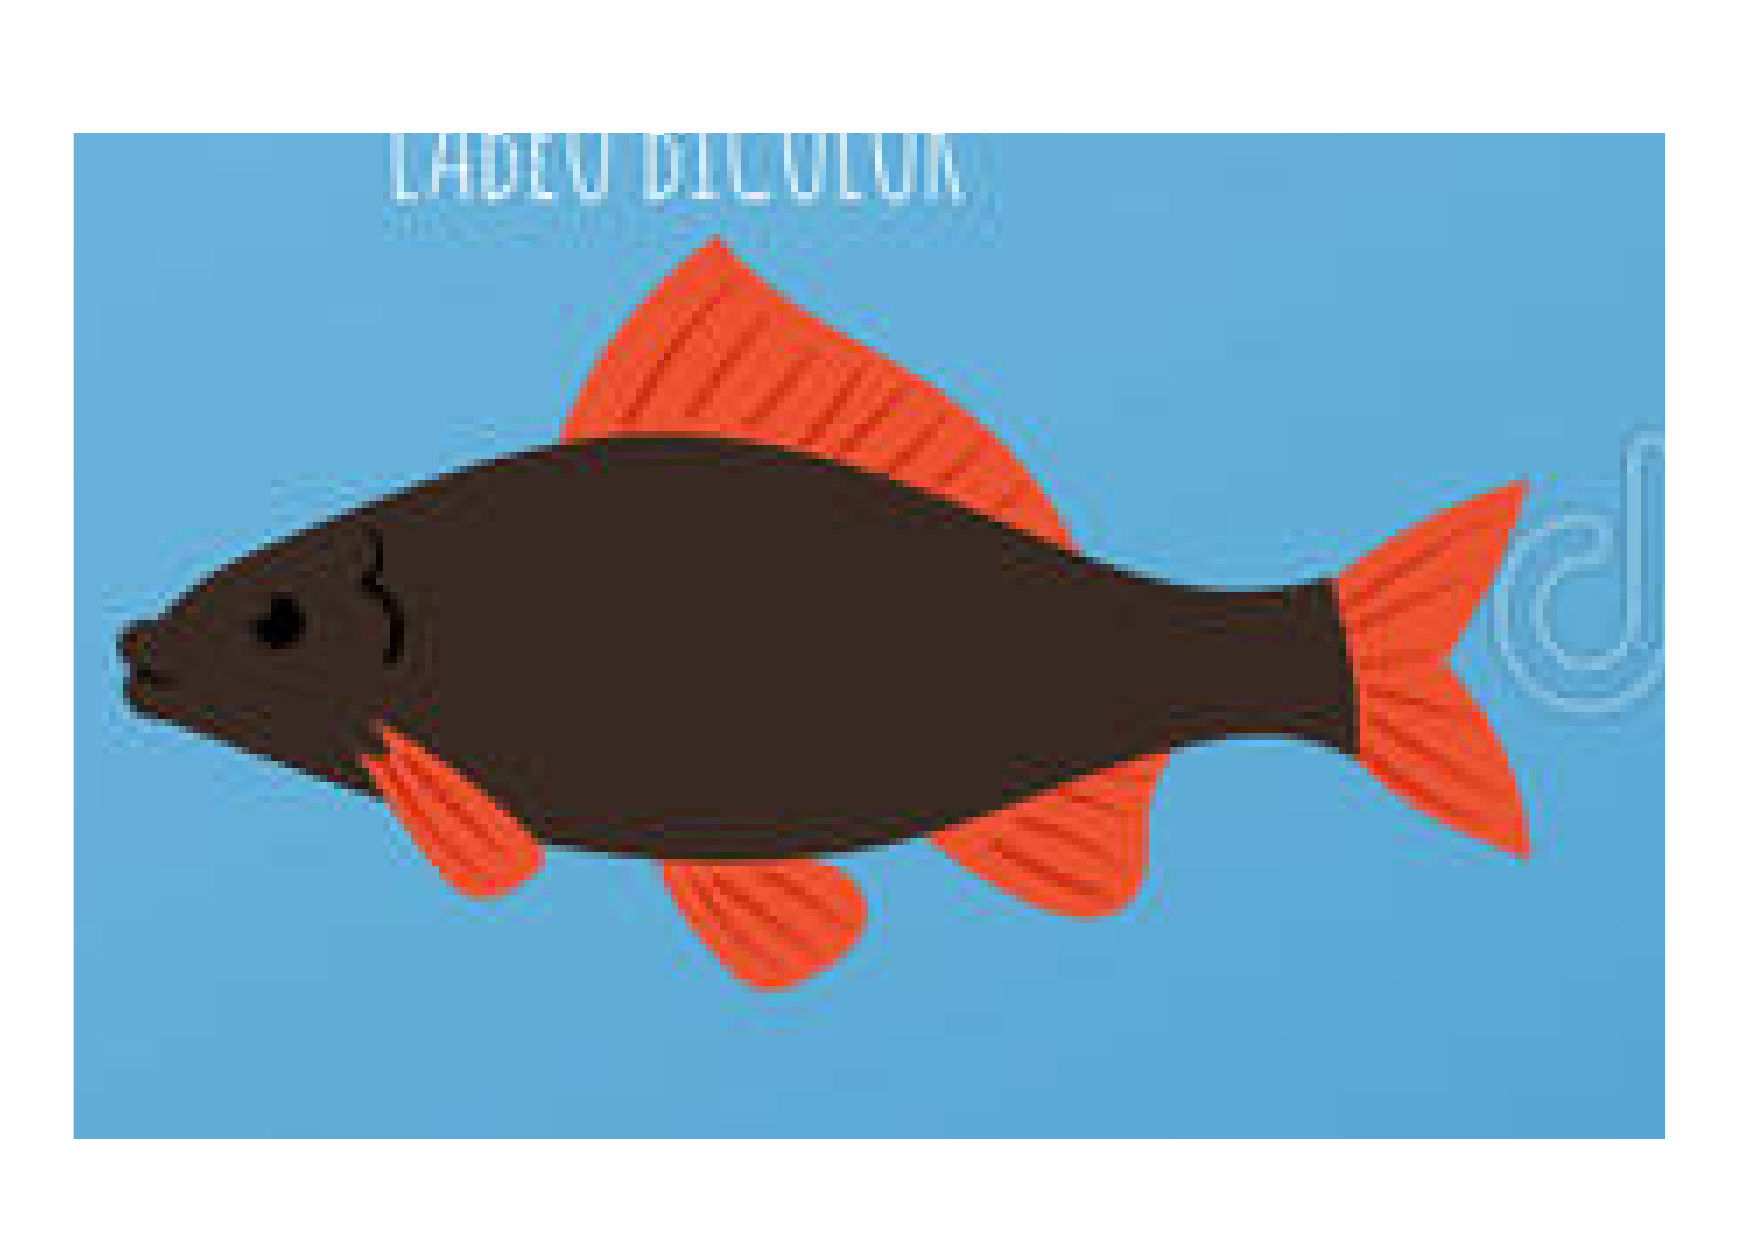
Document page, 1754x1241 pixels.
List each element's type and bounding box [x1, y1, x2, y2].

picture [73, 133, 1666, 1139]
